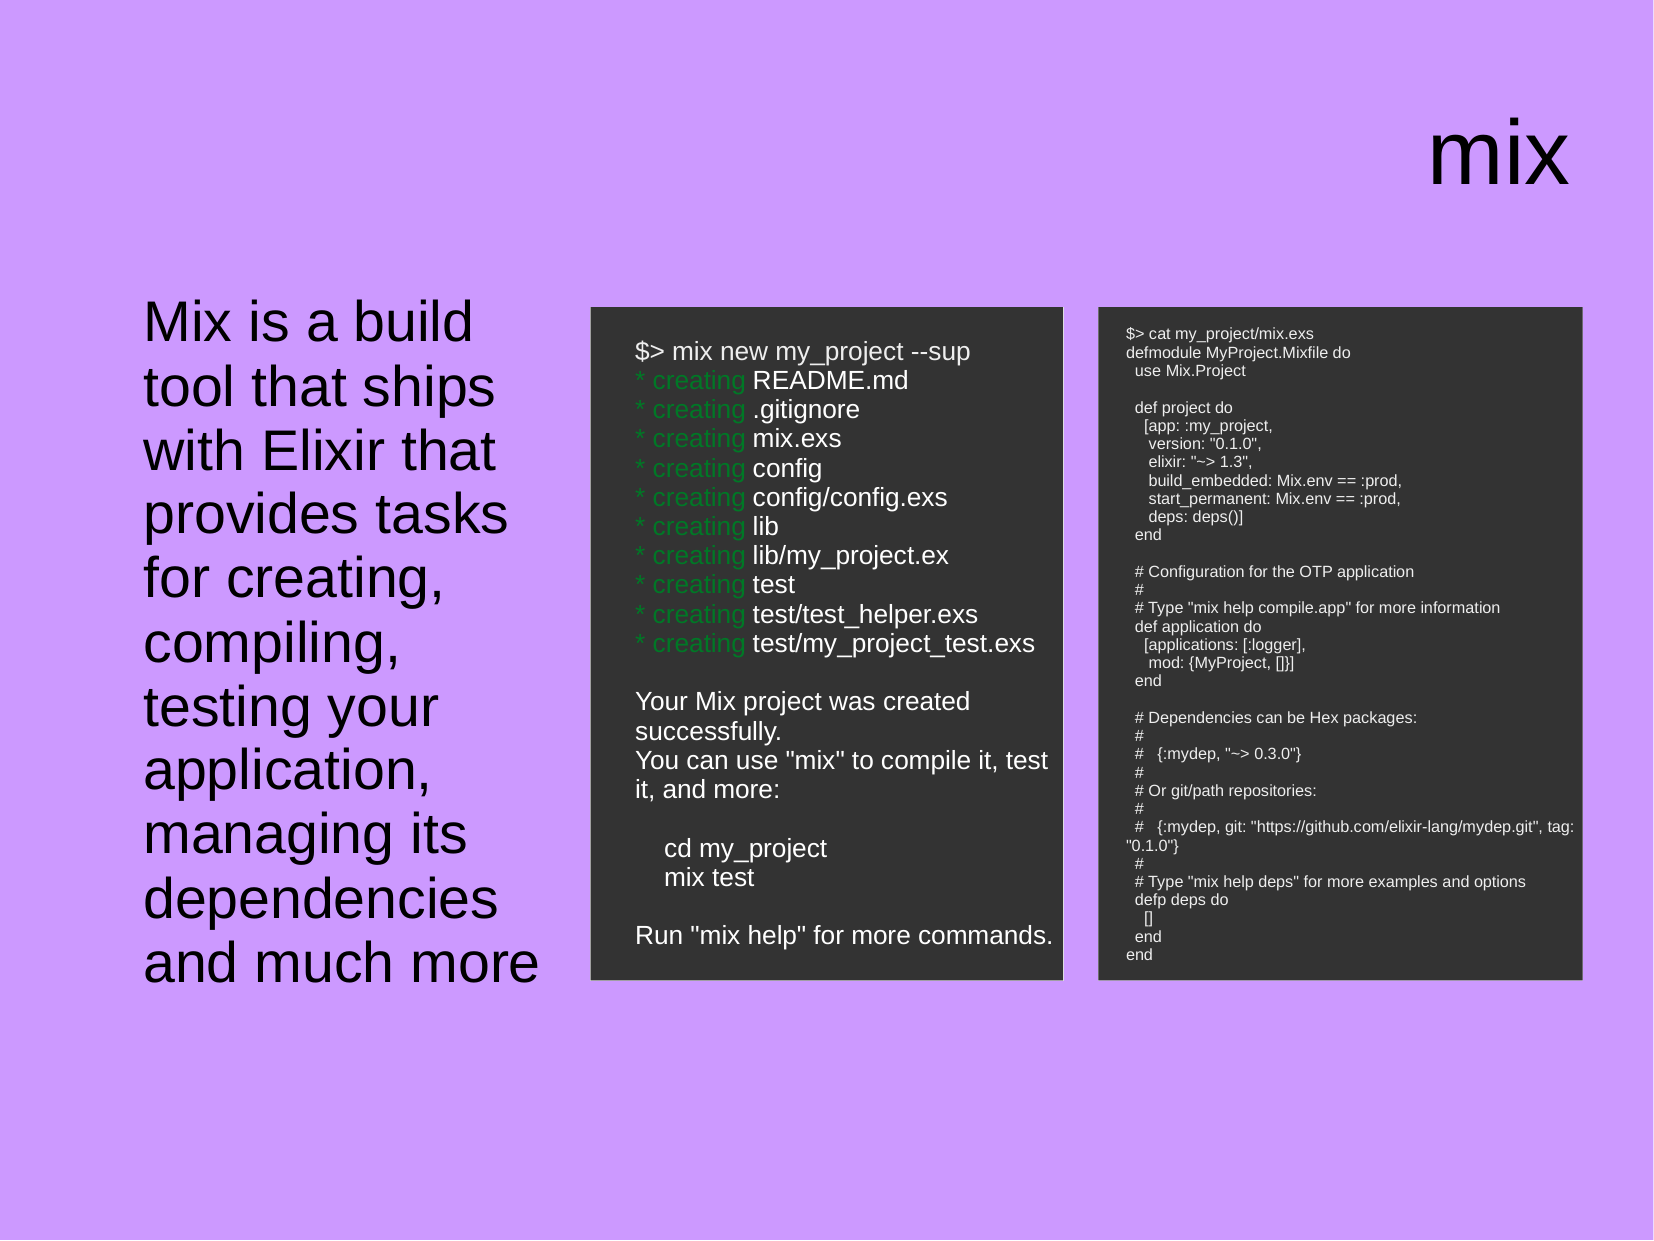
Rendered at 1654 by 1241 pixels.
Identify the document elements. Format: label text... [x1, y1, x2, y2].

title mix [82, 49, 1571, 257]
list $> mix new my_project --sup * creating README.md * creating .gitignore * creating mix.exs * creating config * creating config/config.exs * creating lib * creating lib/my_project.ex * creating test * creating test/test_helper.exs * creating test/my_project_test.exs Your Mix project was created successfully. You can use "mix" to compile it, test it, and more: cd my_project mix test Run "mix help" for more commands. [590, 307, 1063, 981]
list Mix is a build tool that ships with Elixir that provides tasks for creating, compiling, testing your application, managing its dependencies and much more [82, 290, 544, 1010]
list $> cat my_project/mix.exs defmodule MyProject.Mixfile do use Mix.Project def project do [app: :my_project, version: "0.1.0", elixir: "~> 1.3", build_embedded: Mix.env == :prod, start_permanent: Mix.env == :prod, deps: deps()] end # Configuration for the OTP application # # Type "mix help compile.app" for more information def application do [applications: [:logger], mod: {MyProject, []}] end # Dependencies can be Hex packages: # # {:mydep, "~> 0.3.0"} # # Or git/path repositories: # # {:mydep, git: "https://github.com/elixir-lang/mydep.git", tag: "0.1.0"} # # Type "mix help deps" for more examples and options defp deps do [] end end [1098, 307, 1583, 981]
